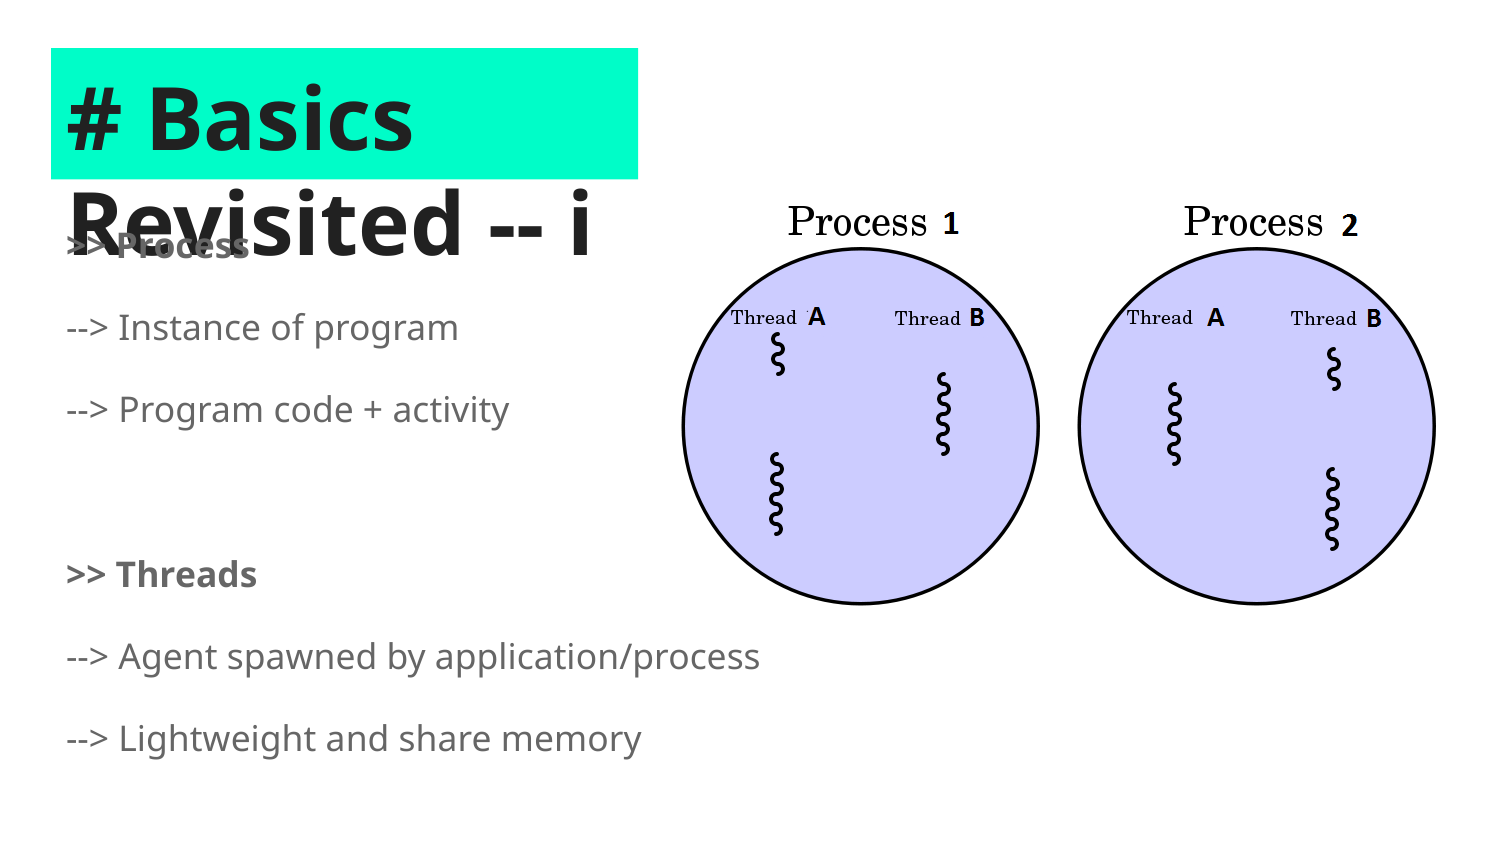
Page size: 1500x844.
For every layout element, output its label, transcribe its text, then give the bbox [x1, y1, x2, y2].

picture [667, 201, 1449, 621]
title # Basics Revisited -- i [51, 48, 639, 180]
list >> Process --> Instance of program --> Program code + activity >> Threads --> Agent spawned by application/process --> Lightweight and share memory [51, 201, 1449, 750]
